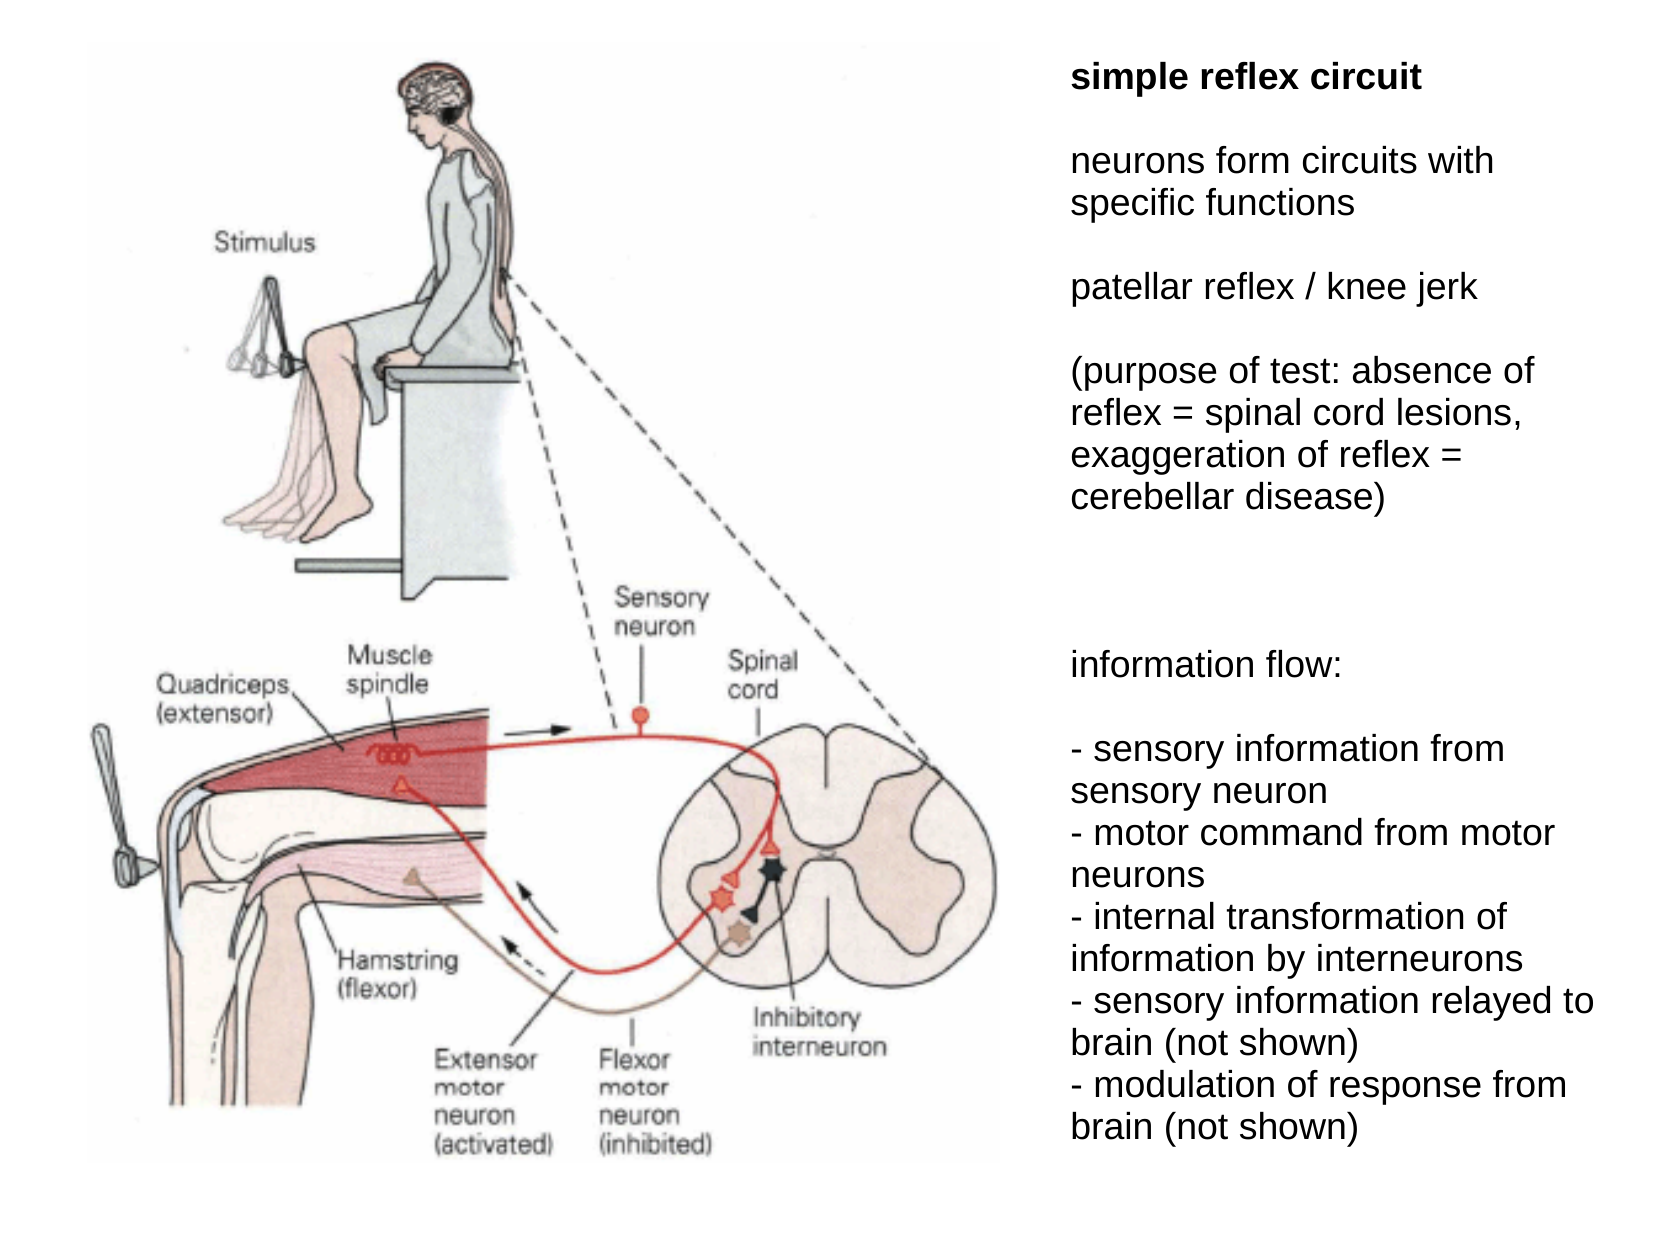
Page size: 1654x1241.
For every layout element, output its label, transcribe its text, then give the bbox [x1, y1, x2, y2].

picture [54, 39, 1032, 1202]
text_box simple reflex circuit neurons form circuits with specific functions patellar reflex / knee jerk (purpose of test: absence of reflex = spinal cord lesions, exaggeration of reflex = cerebellar disease) information flow: - sensory information from sensory neuron - motor command from motor neurons - internal transformation of information by interneurons - sensory information relayed to brain (not shown) - modulation of response from brain (not shown) [1055, 48, 1625, 1155]
